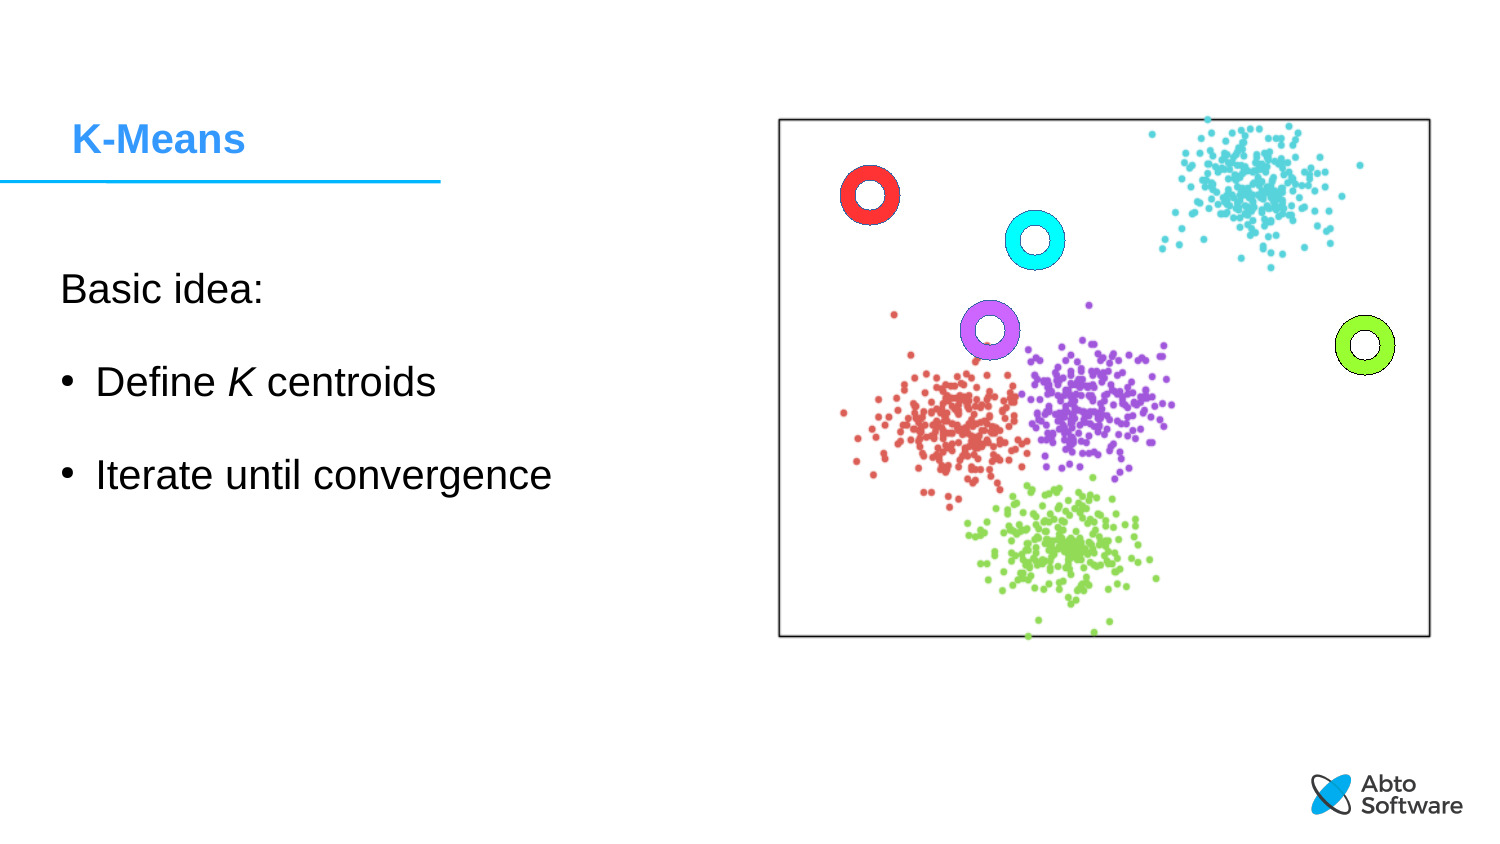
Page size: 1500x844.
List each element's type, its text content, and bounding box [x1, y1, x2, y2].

text_box [960, 300, 1021, 361]
subtitle Basic idea: Define K centroids Iterate until convergence [60, 265, 660, 498]
picture [660, 68, 1486, 714]
picture [1299, 771, 1474, 817]
text_box [1335, 315, 1396, 376]
title K-Means [71, 68, 660, 210]
text_box [1005, 210, 1066, 271]
text_box [840, 165, 901, 226]
